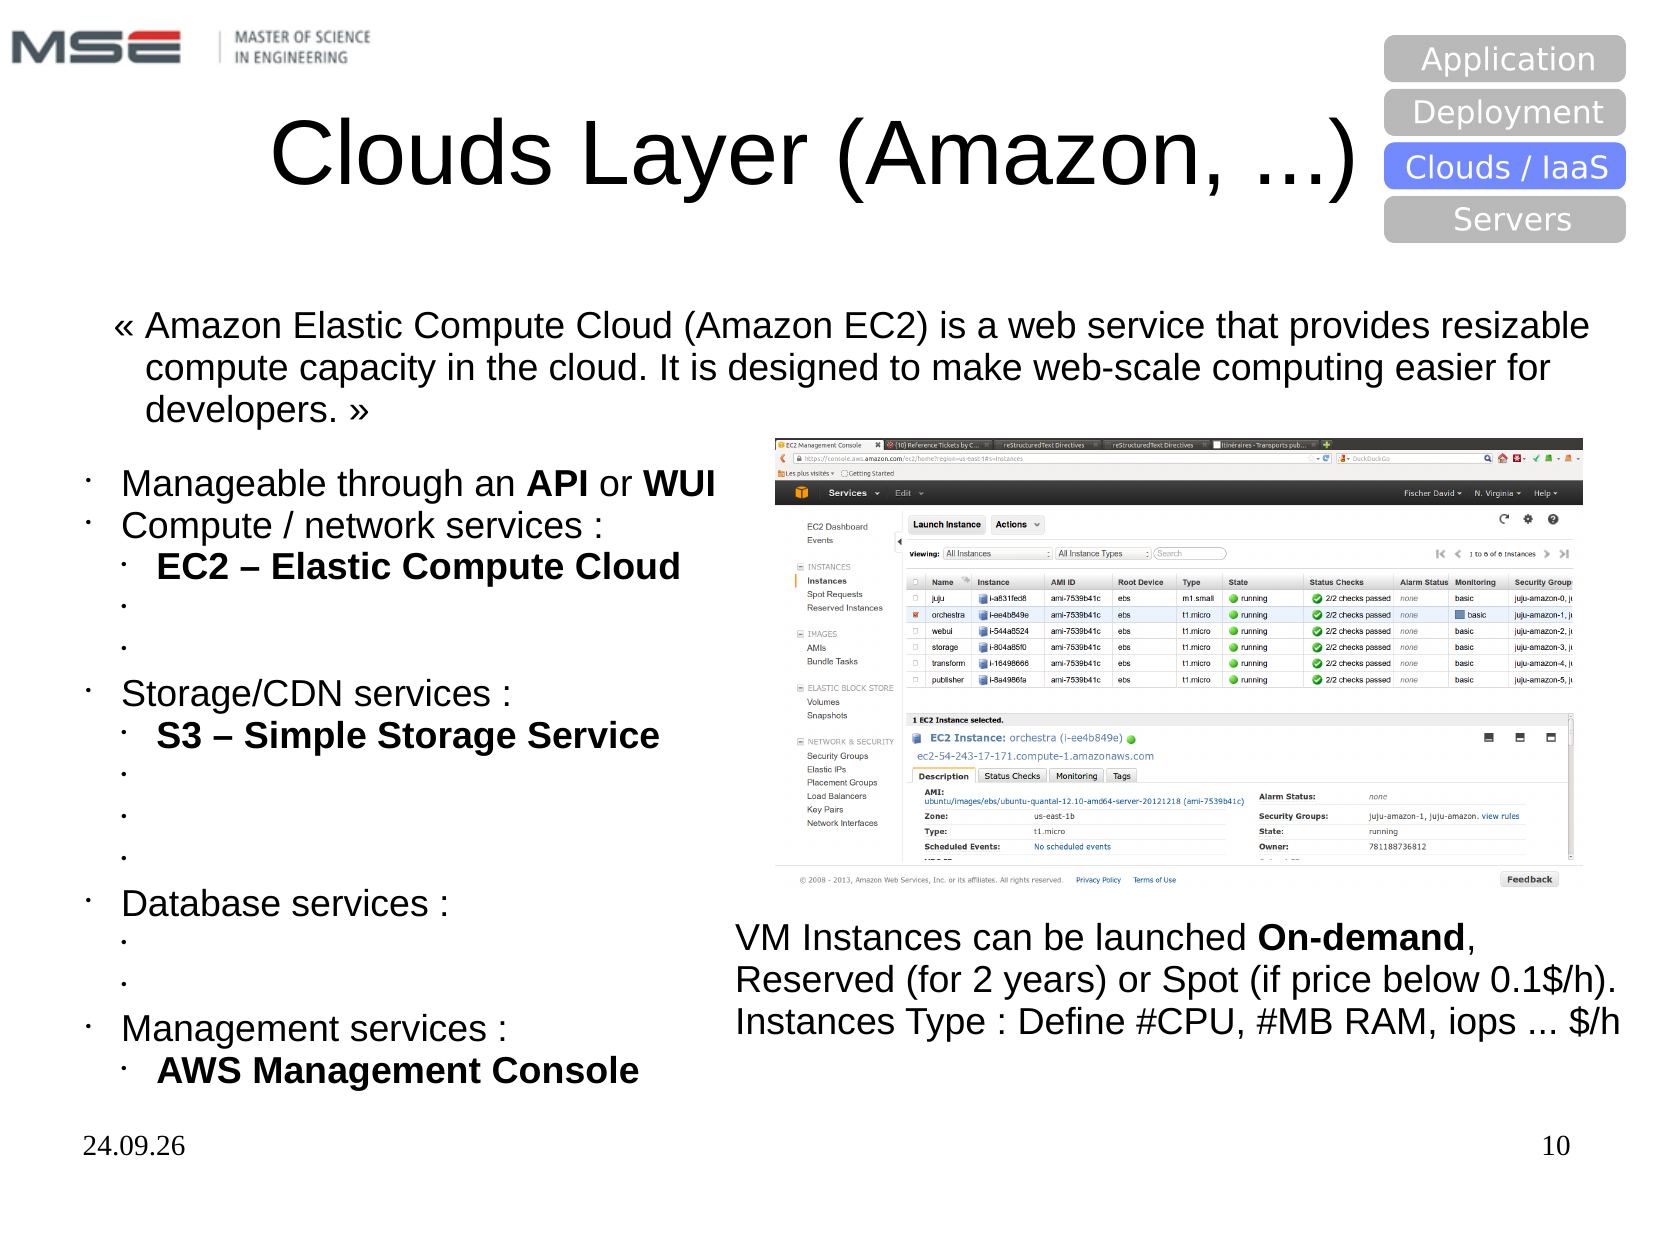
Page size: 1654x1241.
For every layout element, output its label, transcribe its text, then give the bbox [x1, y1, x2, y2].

text_box VM Instances can be launched On-demand, Reserved (for 2 years) or Spot (if price below 0.1$/h). Instances Type : Define #CPU, #MB RAM, iops ... $/h [720, 909, 1642, 1051]
picture [3, 0, 402, 107]
text_box Manageable through an API or WUI Compute / network services : EC2 – Elastic Compute Cloud Storage/CDN services : S3 – Simple Storage Service Database services : Management services : AWS Management Console [70, 454, 731, 1100]
picture [1384, 35, 1626, 243]
title Clouds Layer (Amazon, ...) [70, 49, 1559, 257]
picture [775, 438, 1583, 898]
text_box « Amazon Elastic Compute Cloud (Amazon EC2) is a web service that provides resizable compute capacity in the cloud. It is designed to make web-scale computing easier for developers. » [99, 297, 1604, 439]
